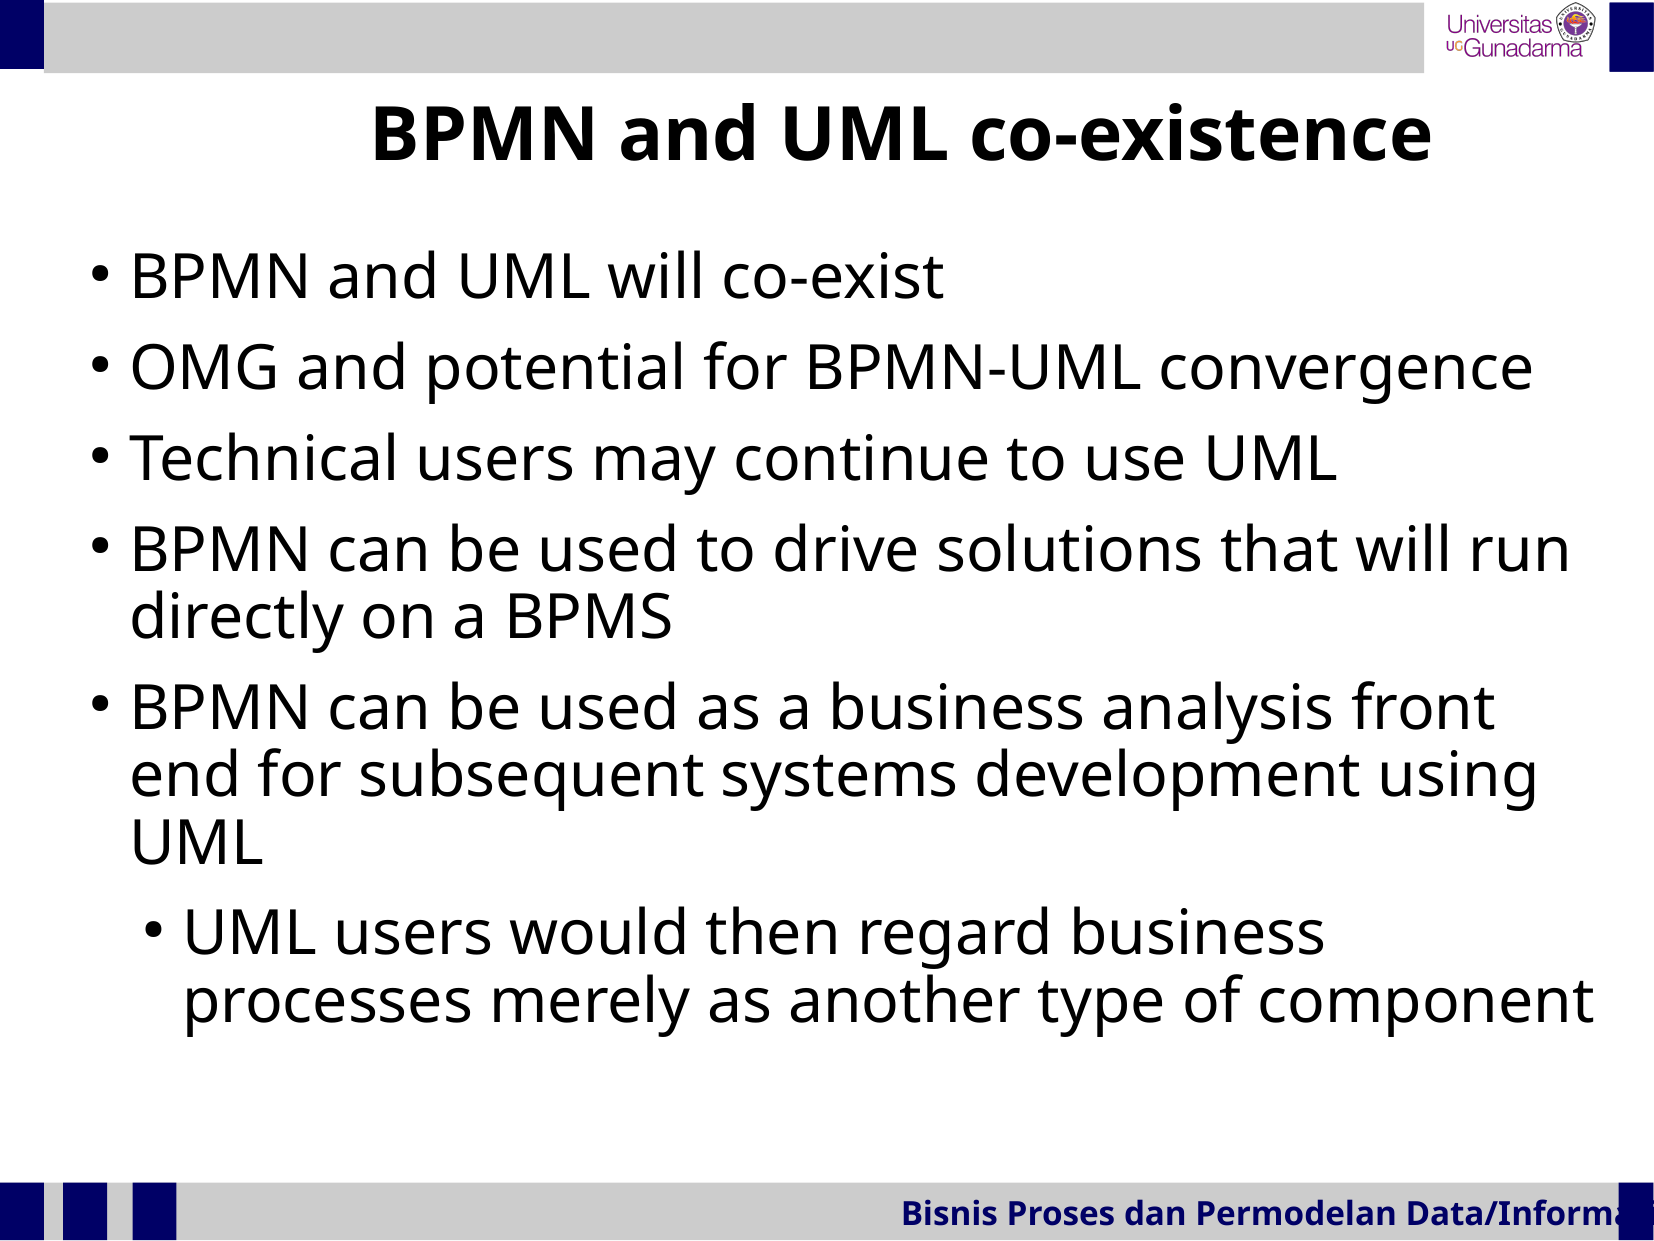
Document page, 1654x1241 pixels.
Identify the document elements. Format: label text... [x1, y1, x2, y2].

list BPMN and UML will co-exist OMG and potential for BPMN-UML convergence Technical users may continue to use UML BPMN can be used to drive solutions that will run directly on a BPMS BPMN can be used as a business analysis front end for subsequent systems development using UML UML users would then regard business processes merely as another type of component [61, 237, 1620, 1120]
title BPMN and UML co-existence [165, 41, 1613, 221]
picture [1437, 2, 1610, 41]
